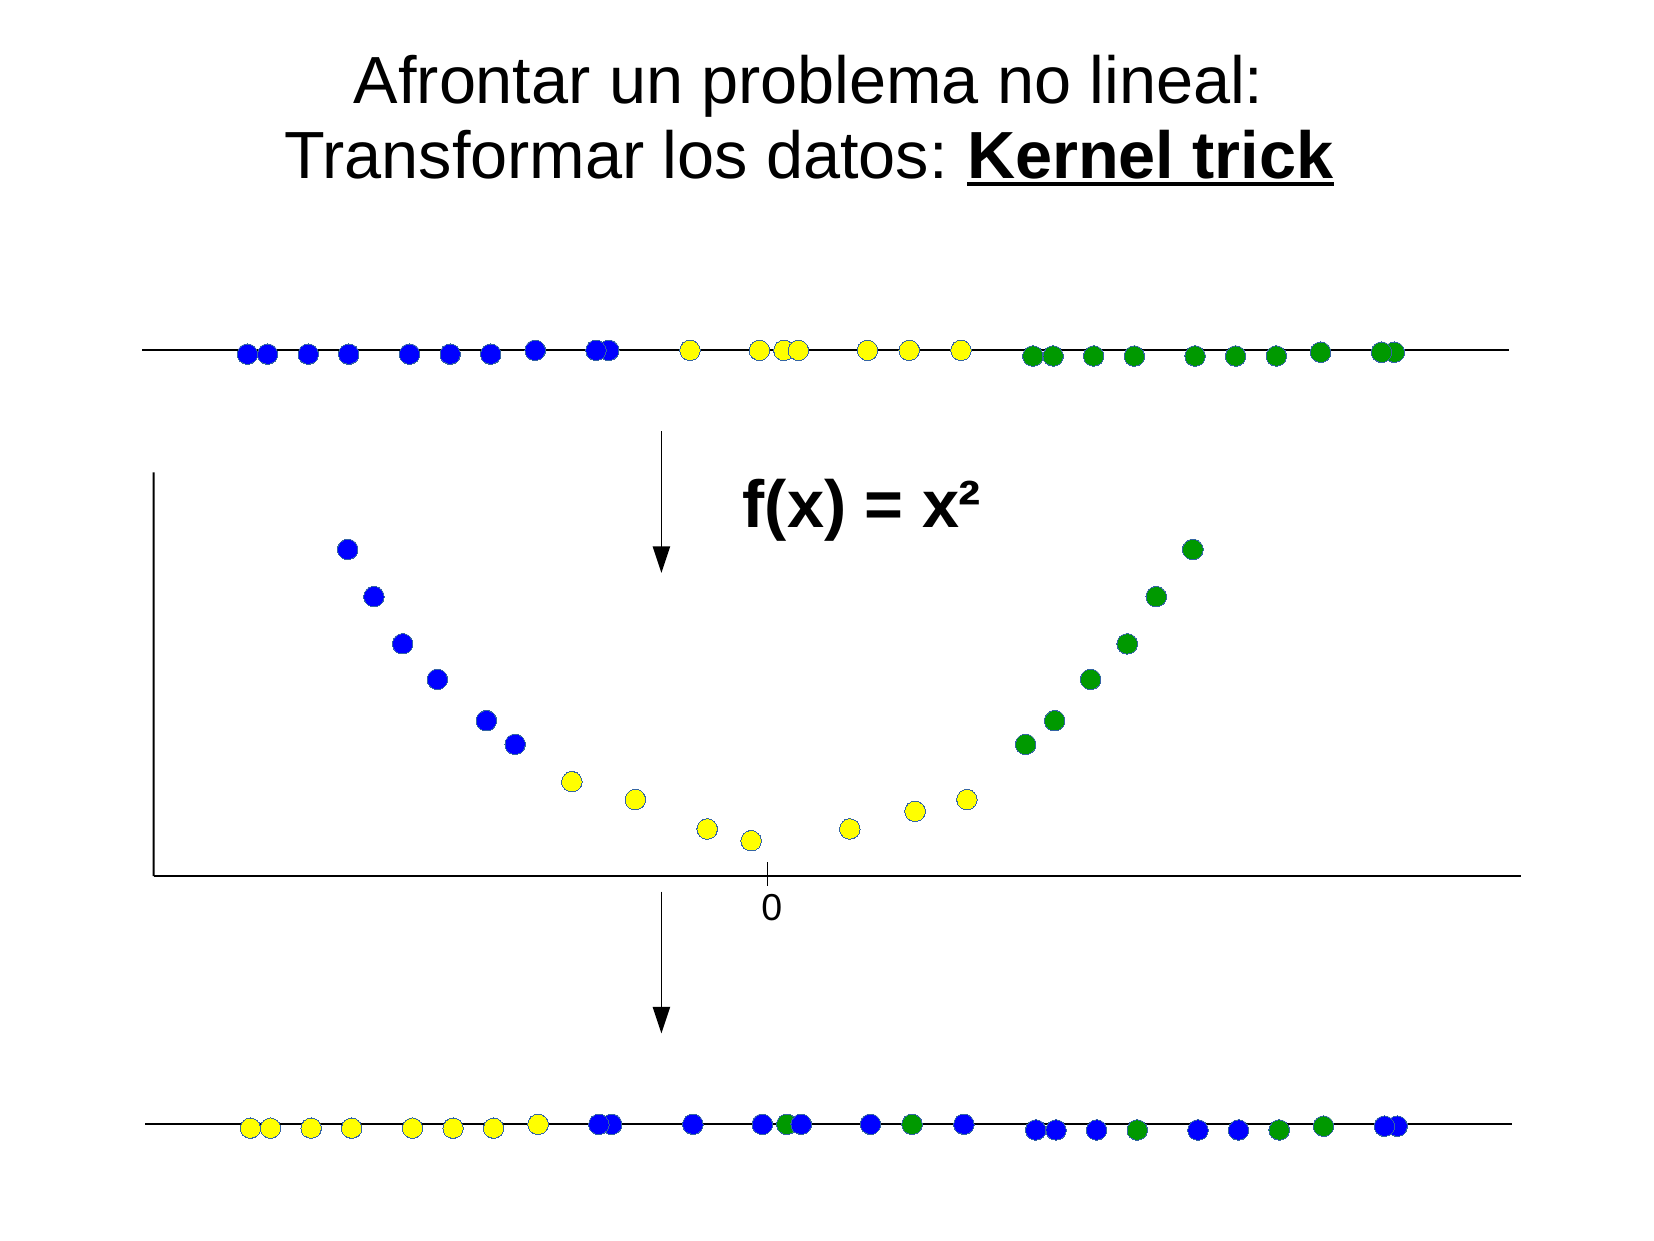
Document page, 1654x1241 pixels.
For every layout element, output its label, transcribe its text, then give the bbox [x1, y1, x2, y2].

text_box [1187, 1119, 1209, 1141]
text_box [1086, 1119, 1107, 1141]
text_box [399, 343, 420, 365]
text_box [237, 343, 278, 365]
text_box [1025, 1119, 1067, 1141]
text_box [298, 343, 319, 365]
text_box [1374, 1115, 1408, 1137]
text_box [1266, 345, 1287, 367]
text_box [561, 771, 583, 792]
text_box [1313, 1115, 1334, 1137]
text_box [1145, 586, 1167, 607]
text_box [752, 1114, 773, 1135]
text_box [1371, 341, 1405, 363]
text_box [341, 1117, 362, 1139]
text_box [402, 1117, 423, 1139]
text_box [679, 340, 701, 361]
text_box [950, 340, 972, 361]
title Afrontar un problema no lineal: Transformar los datos: Kernel trick [141, 5, 1477, 231]
title [330, 478, 957, 662]
text_box [956, 789, 978, 810]
text_box [904, 801, 926, 822]
text_box [1310, 341, 1331, 363]
text_box [1124, 345, 1145, 367]
text_box [1044, 710, 1065, 731]
text_box [682, 1114, 704, 1135]
text_box [504, 734, 526, 755]
text_box [625, 789, 646, 810]
title f(x) = x² [602, 436, 1123, 573]
text_box [440, 343, 461, 365]
text_box [483, 1117, 504, 1139]
text_box [240, 1117, 281, 1139]
text_box [363, 586, 385, 607]
text_box [1268, 1119, 1290, 1141]
text_box [442, 1117, 464, 1139]
text_box [527, 1114, 549, 1135]
text_box [1015, 734, 1036, 755]
text_box [773, 340, 809, 361]
text_box [524, 340, 546, 361]
text_box [953, 1114, 975, 1135]
text_box [1116, 633, 1138, 655]
text_box [585, 340, 620, 361]
text_box [476, 710, 497, 731]
text_box [898, 340, 920, 361]
text_box [480, 343, 501, 365]
text_box [839, 818, 861, 840]
text_box [776, 1114, 812, 1135]
text_box [857, 340, 878, 361]
text_box [300, 1117, 322, 1139]
text_box [1083, 345, 1104, 367]
text_box [337, 539, 358, 560]
text_box [901, 1114, 923, 1135]
text_box [1225, 345, 1246, 367]
text_box [696, 818, 718, 840]
text_box [1127, 1119, 1148, 1141]
text_box [740, 830, 762, 851]
text_box [1228, 1119, 1249, 1141]
text_box [427, 669, 448, 690]
text_box [860, 1114, 881, 1135]
text_box [1080, 669, 1101, 690]
text_box [392, 633, 413, 654]
text_box [1182, 539, 1204, 560]
text_box [1022, 345, 1064, 367]
text_box [588, 1114, 622, 1135]
text_box [1184, 345, 1206, 367]
text_box [338, 343, 359, 365]
text_box [749, 340, 770, 361]
text_box 0 [738, 870, 806, 945]
